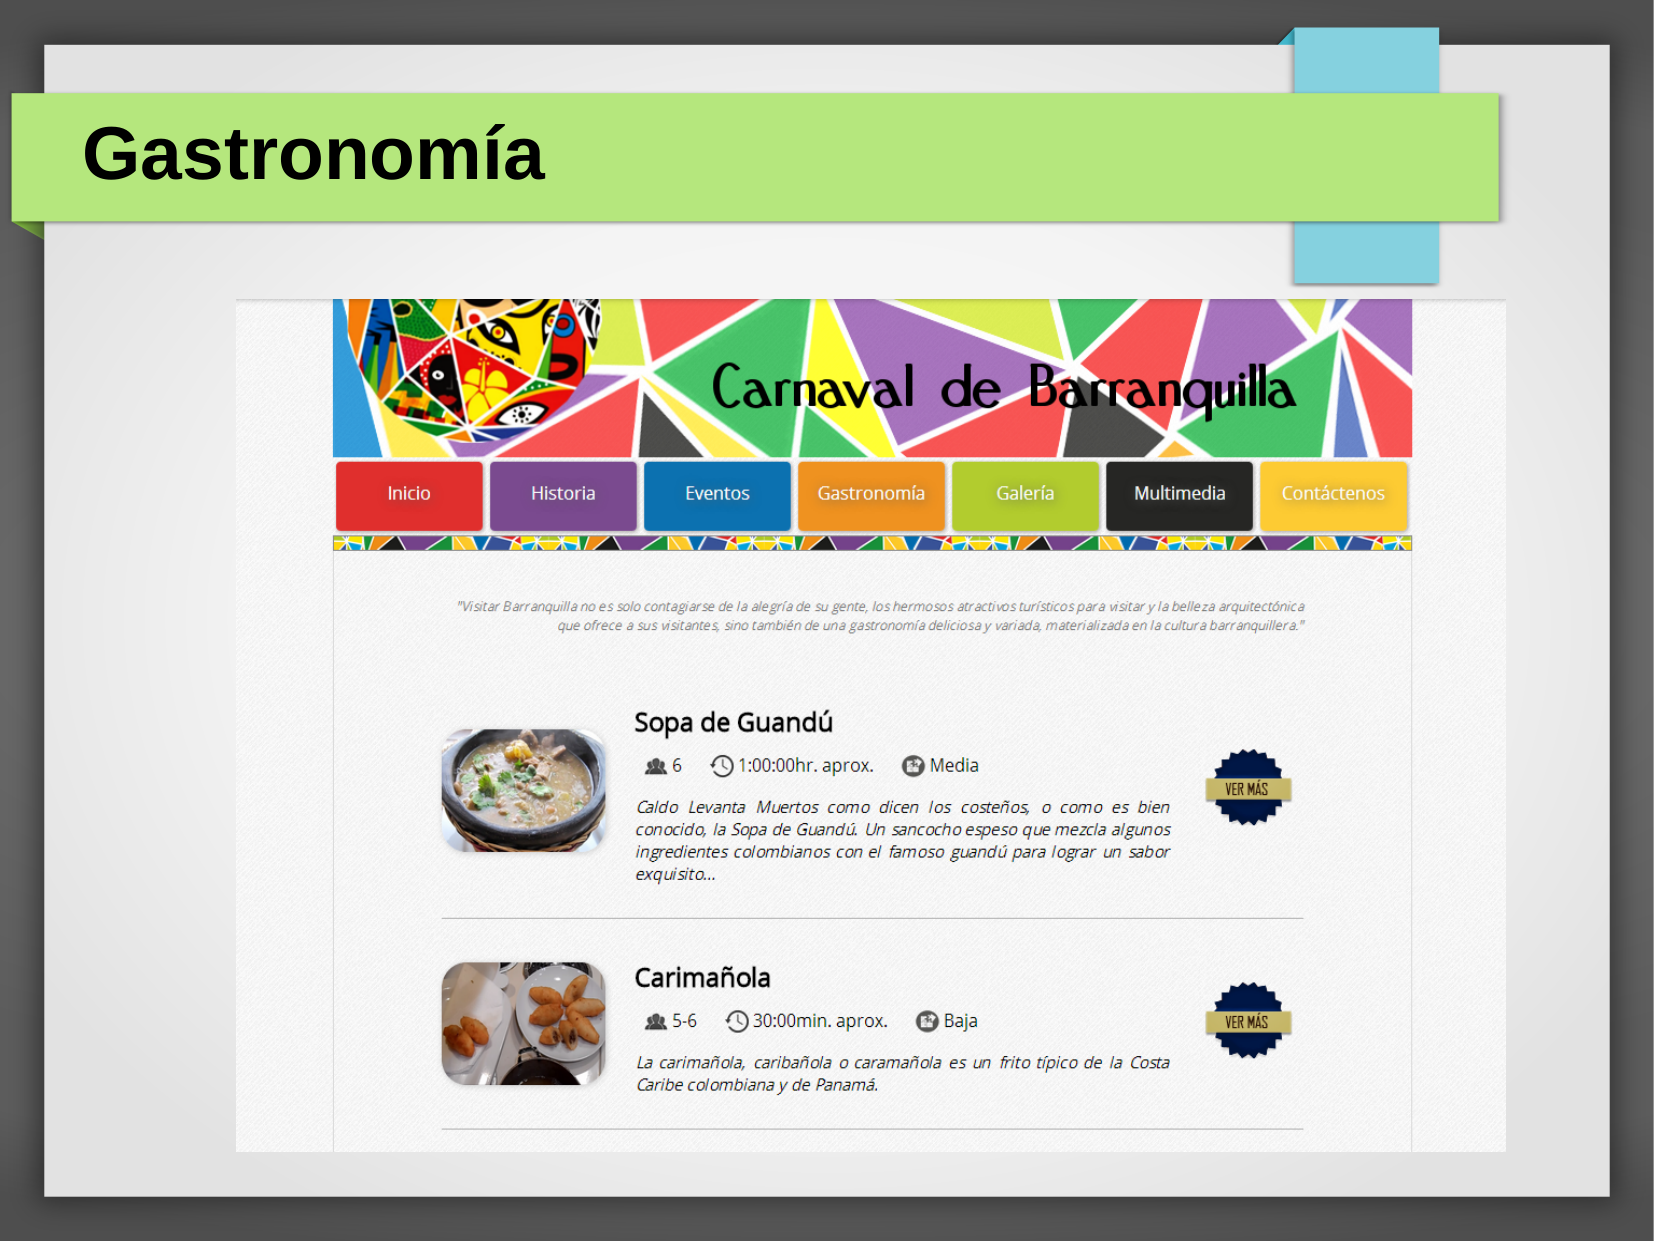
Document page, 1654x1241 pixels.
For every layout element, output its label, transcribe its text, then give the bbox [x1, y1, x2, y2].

picture [0, 0, 1654, 1241]
title Gastronomía [82, 94, 1264, 213]
